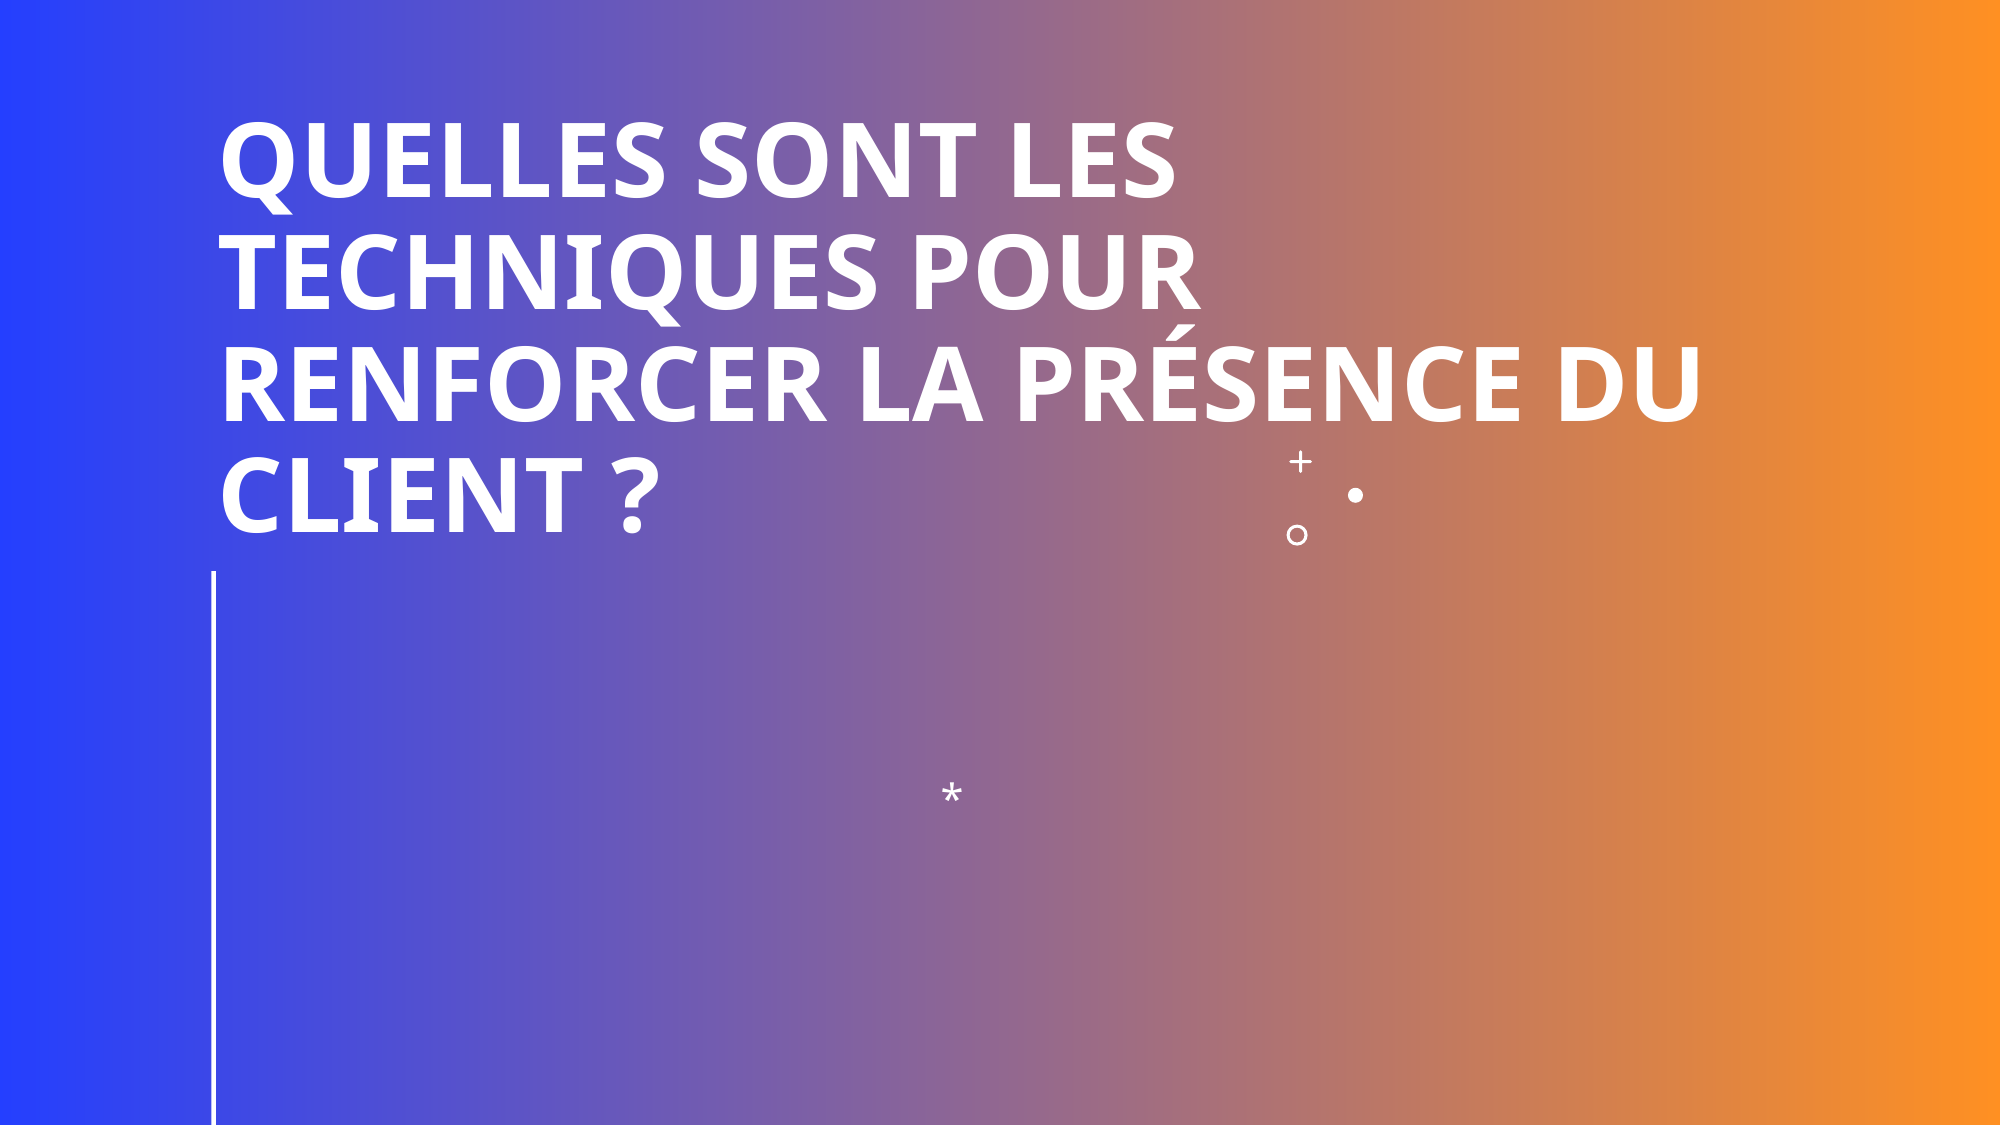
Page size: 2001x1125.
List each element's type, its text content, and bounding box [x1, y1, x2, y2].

title Quelles sont les techniques pour renforcer la présence du client ? [202, 96, 1790, 563]
subtitle * [925, 771, 1762, 968]
